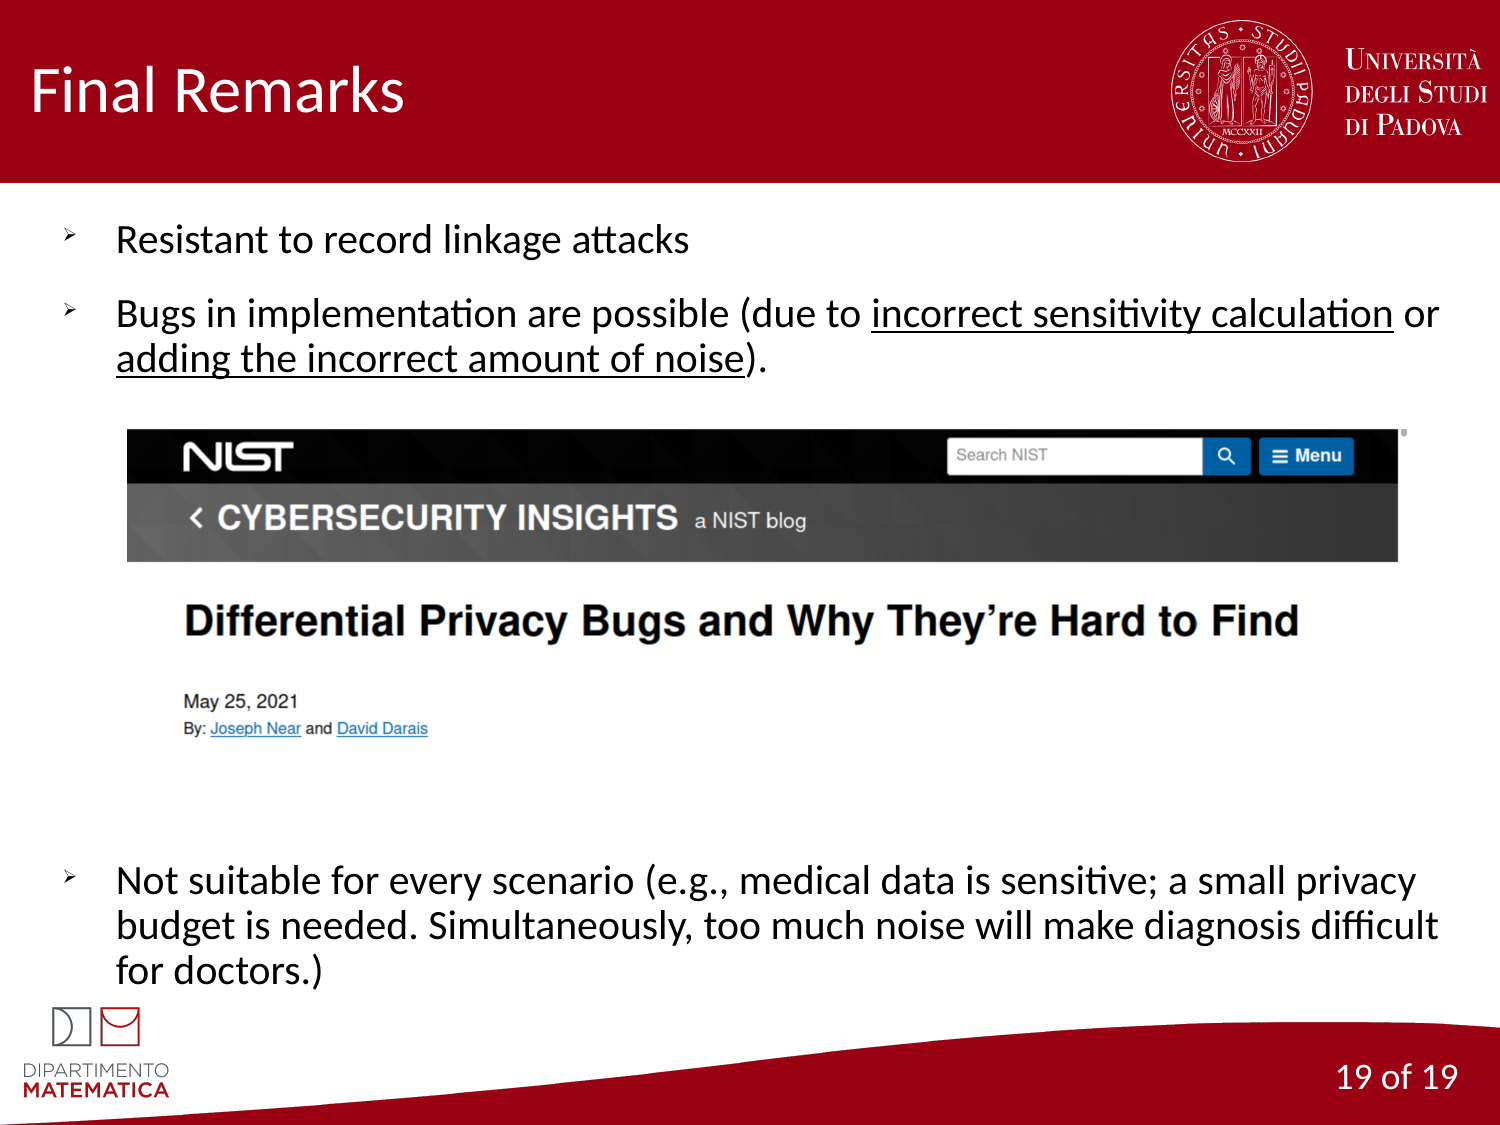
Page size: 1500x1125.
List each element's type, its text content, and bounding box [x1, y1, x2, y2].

title Final Remarks [0, 0, 1159, 183]
picture [1171, 20, 1487, 162]
list Resistant to record linkage attacks Bugs in implementation are possible (due to incorrect sensitivity calculation or adding the incorrect amount of noise). Not suitable for every scenario (e.g., medical data is sensitive; a small privacy budget is needed. Simultaneously, too much noise will make diagnosis difficult for doctors.) [30, 210, 1471, 945]
picture [127, 429, 1410, 754]
picture [0, 1007, 1500, 1125]
slide_number <number> of 19 [1136, 1044, 1474, 1104]
